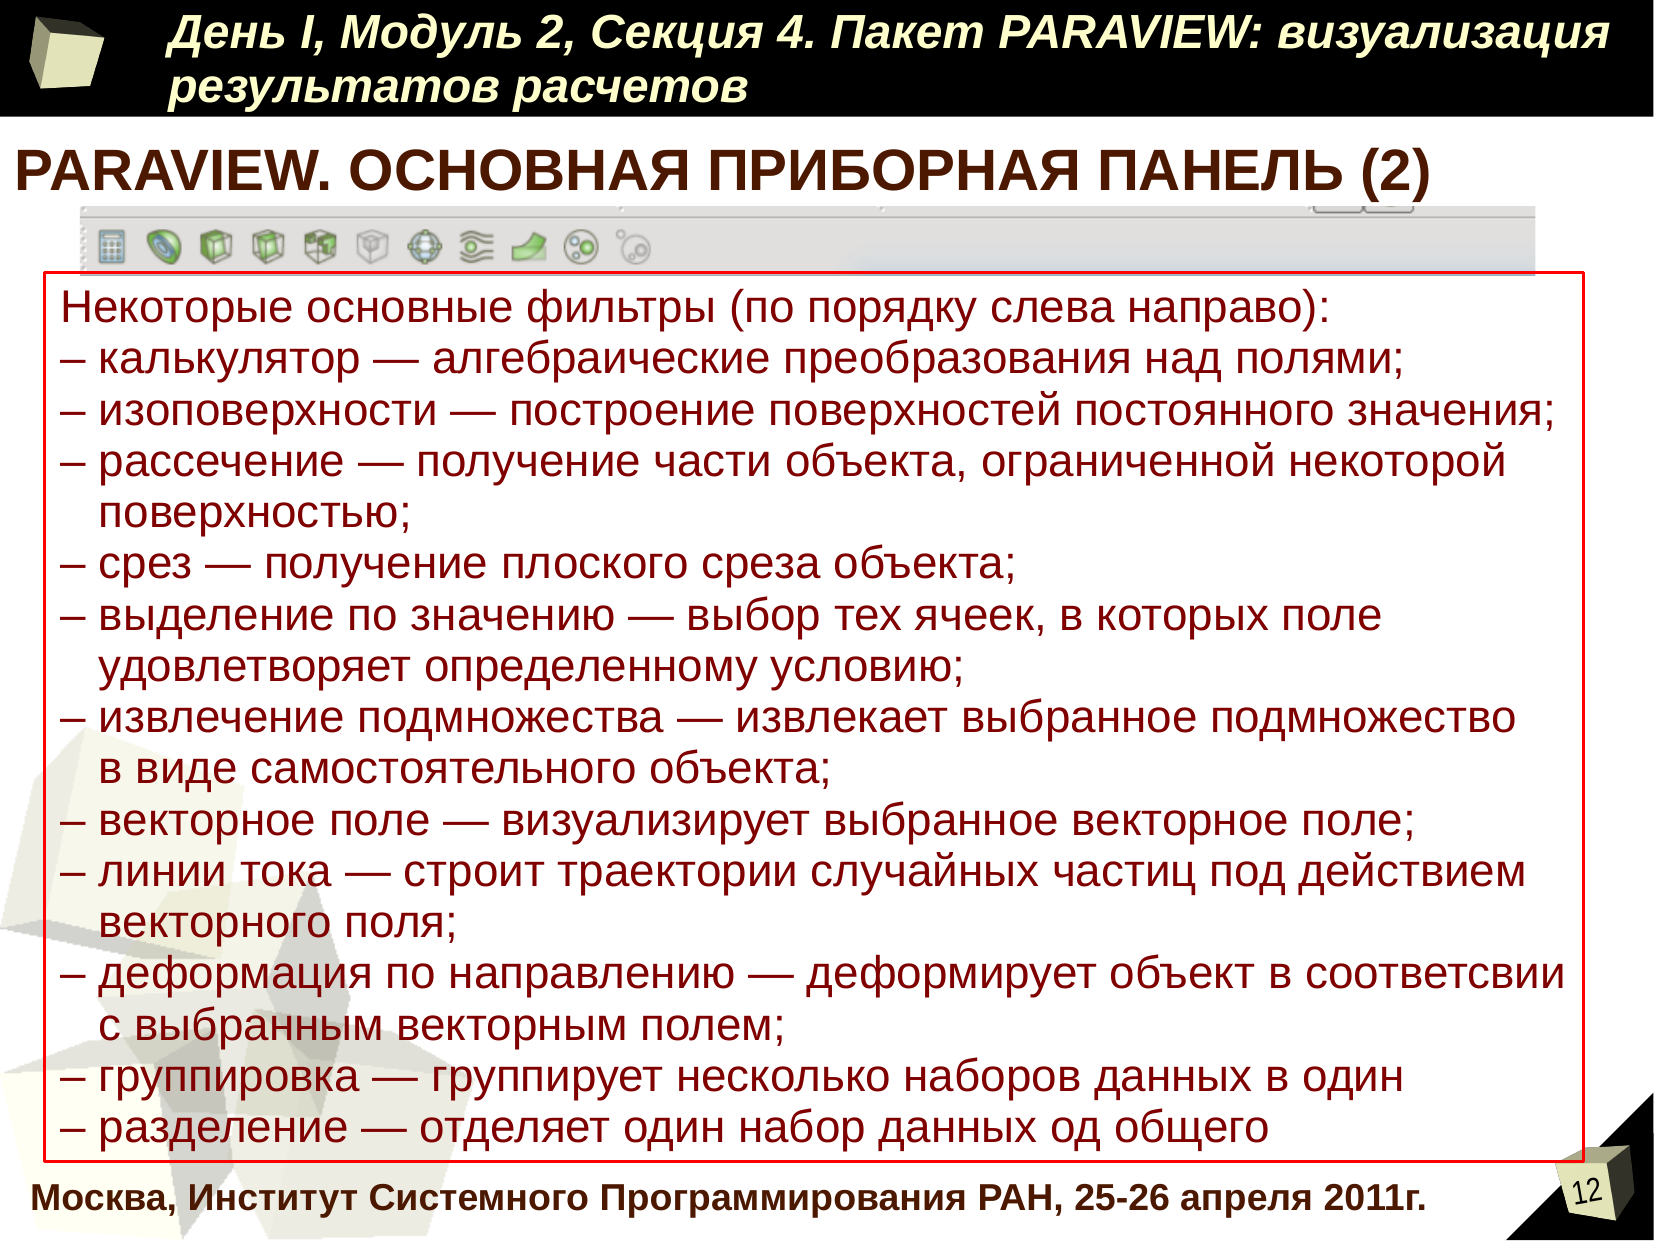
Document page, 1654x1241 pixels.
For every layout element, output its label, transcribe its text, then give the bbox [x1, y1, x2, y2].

picture [464, 1193, 472, 1198]
picture [79, 211, 1536, 271]
text_box Некоторые основные фильтры (по порядку слева направо): – калькулятор — алгебраические преобразования над полями; – изоповерхности — построение поверхностей постоянного значения; – рассечение — получение части объекта, ограниченной некоторой поверхностью; – срез — получение плоского среза объекта; – выделение по значению — выбор тех ячеек, в которых поле удовлетворяет определенному условию; – извлечение подмножества — извлекает выбранное подмножество в виде самостоятельного объекта; – векторное поле — визуализирует выбранное векторное поле; – линии тока — строит траектории случайных частиц под действием векторного поля; – деформация по направлению — деформирует объект в соответсвии с выбранным векторным полем; – группировка — группирует несколько наборов данных в один – разделение — отделяет один набор данных од общего [44, 272, 1584, 1162]
picture [0, 726, 477, 1241]
text_box PARAVIEW. ОСНОВНАЯ ПРИБОРНАЯ ПАНЕЛЬ (2) [0, 130, 1654, 211]
